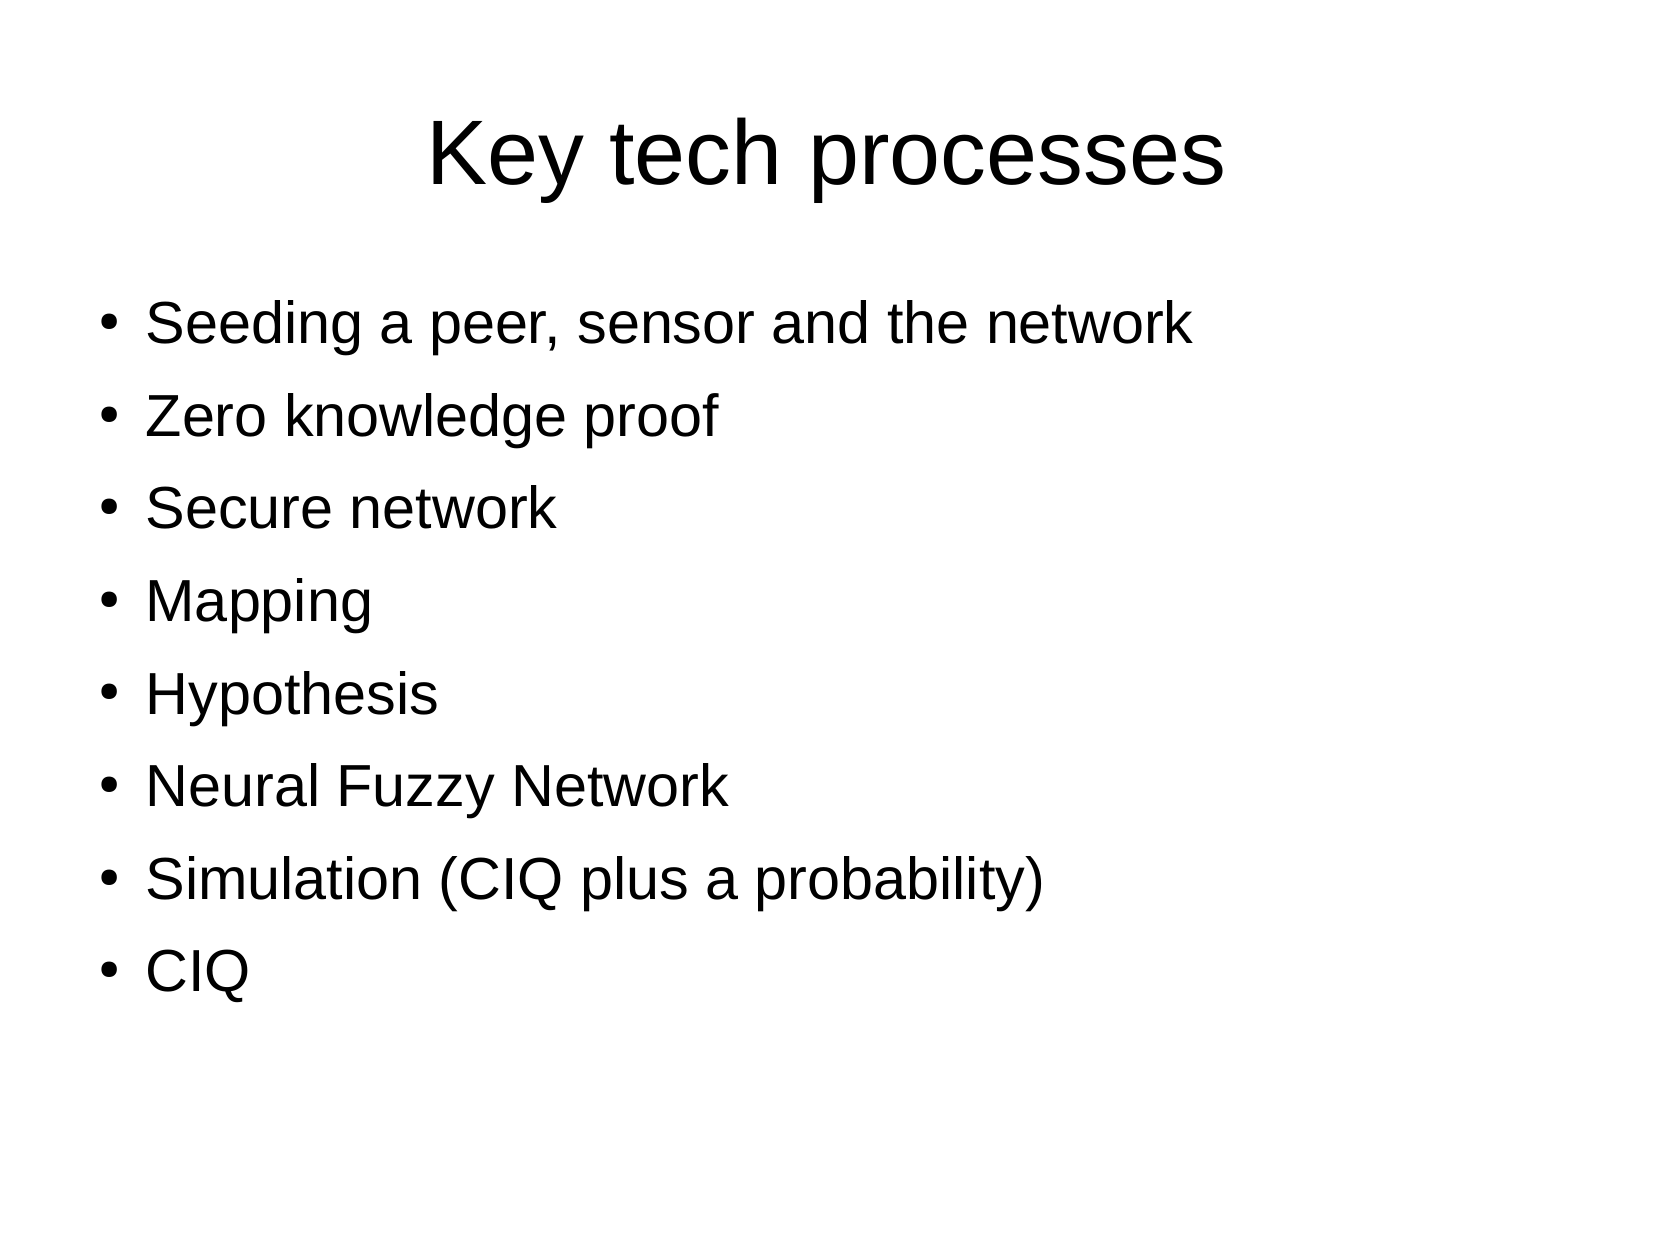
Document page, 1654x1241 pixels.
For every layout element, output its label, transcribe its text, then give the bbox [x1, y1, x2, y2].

title Key tech processes [82, 49, 1571, 257]
list Seeding a peer, sensor and the network Zero knowledge proof Secure network Mapping Hypothesis Neural Fuzzy Network Simulation (CIQ plus a probability) CIQ [82, 290, 1571, 1010]
